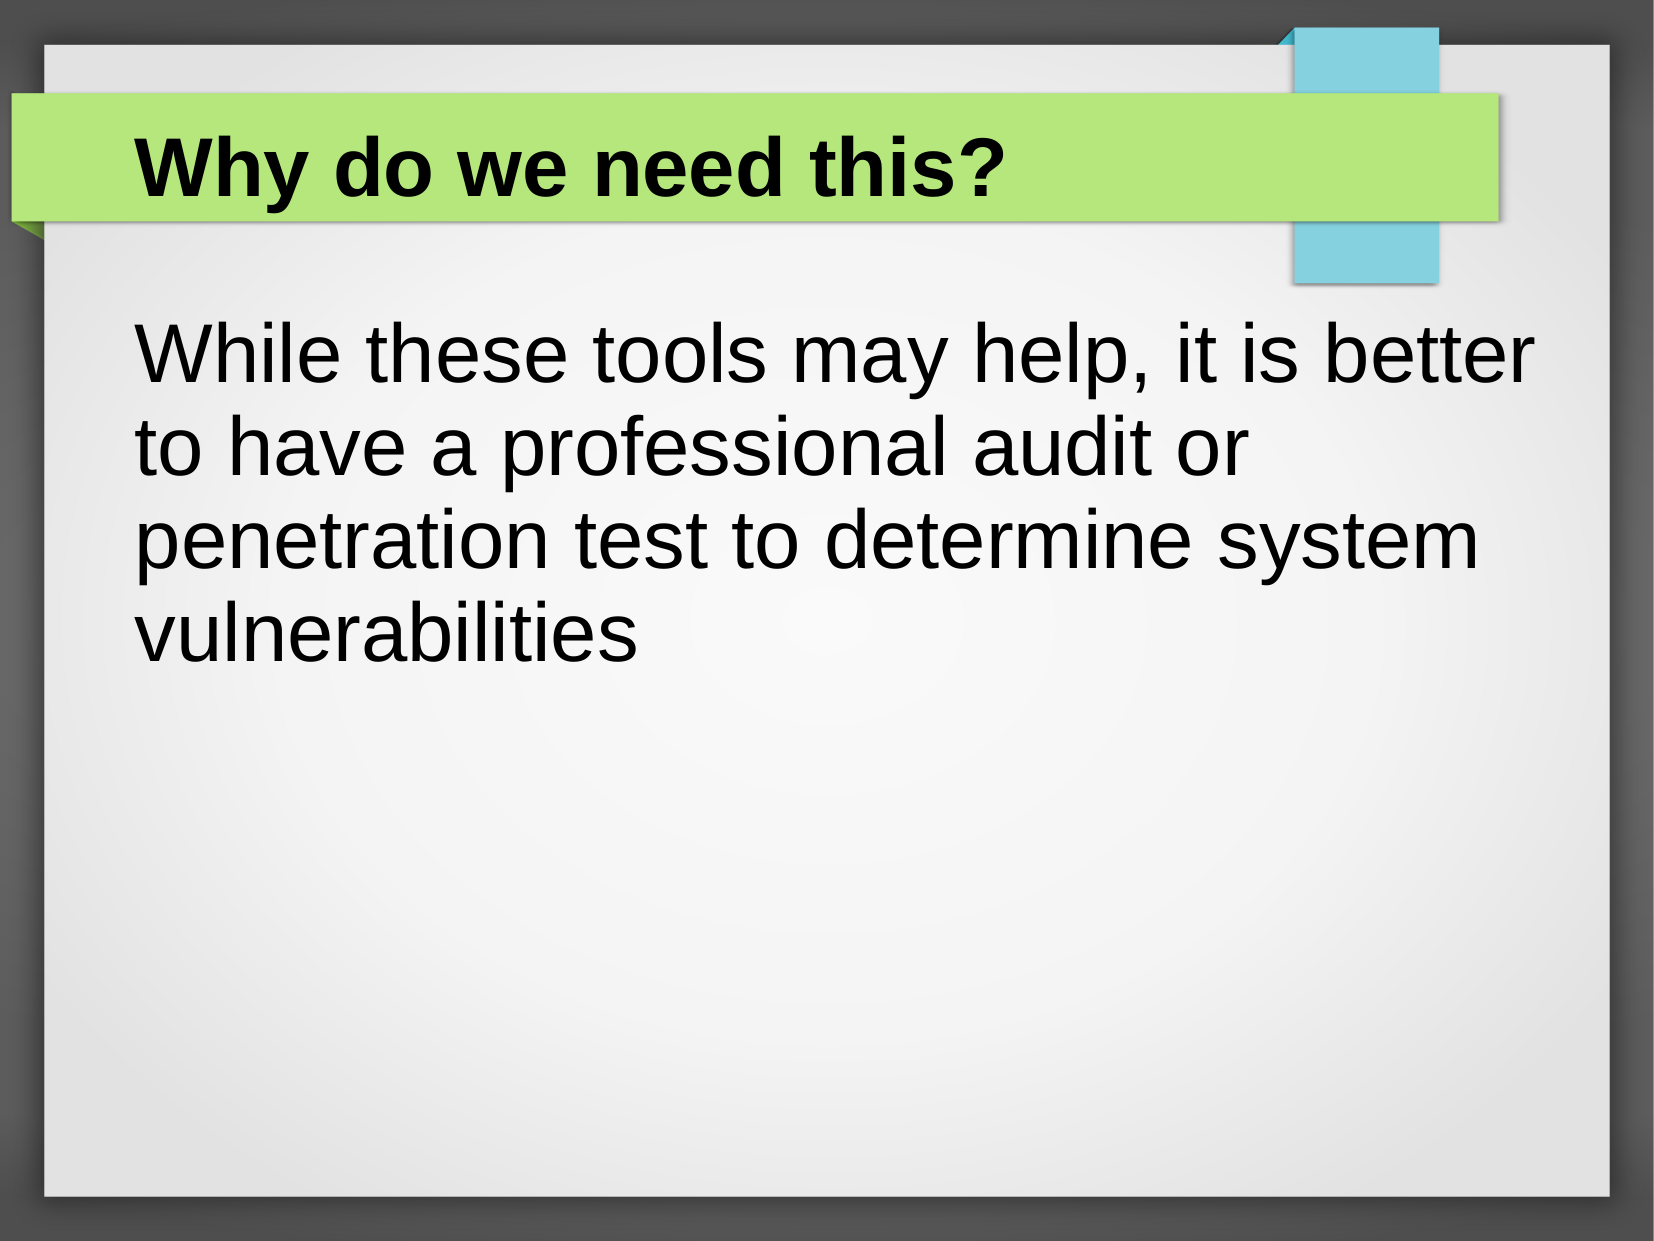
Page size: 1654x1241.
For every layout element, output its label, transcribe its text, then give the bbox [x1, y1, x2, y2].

picture [0, 0, 1654, 1241]
text_box Why do we need this? While these tools may help, it is better to have a professional audit or penetration test to determine system vulnerabilities [120, 114, 1577, 687]
